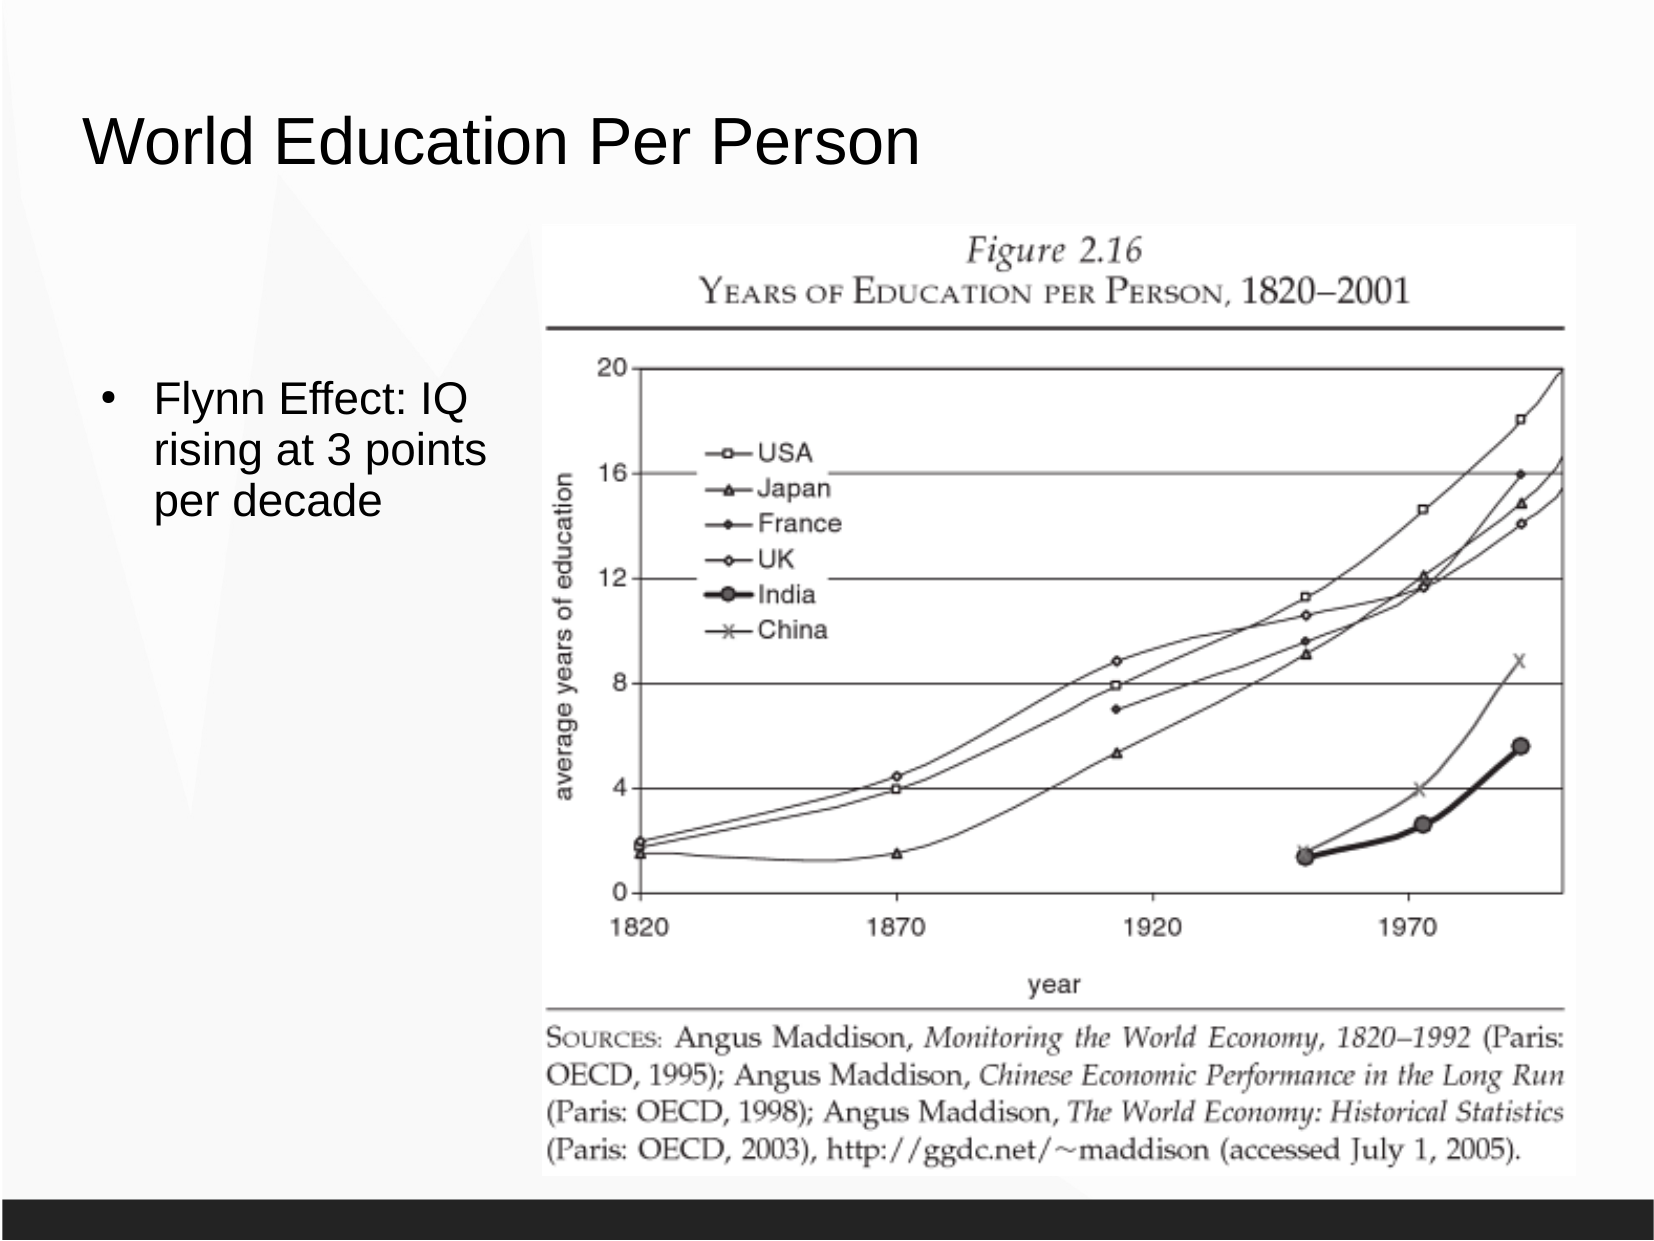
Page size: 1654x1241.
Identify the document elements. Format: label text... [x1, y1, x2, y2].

picture [2, 0, 1654, 1241]
title World Education Per Person [82, 45, 1571, 238]
list Flynn Effect: IQ rising at 3 points per decade [82, 372, 526, 1013]
